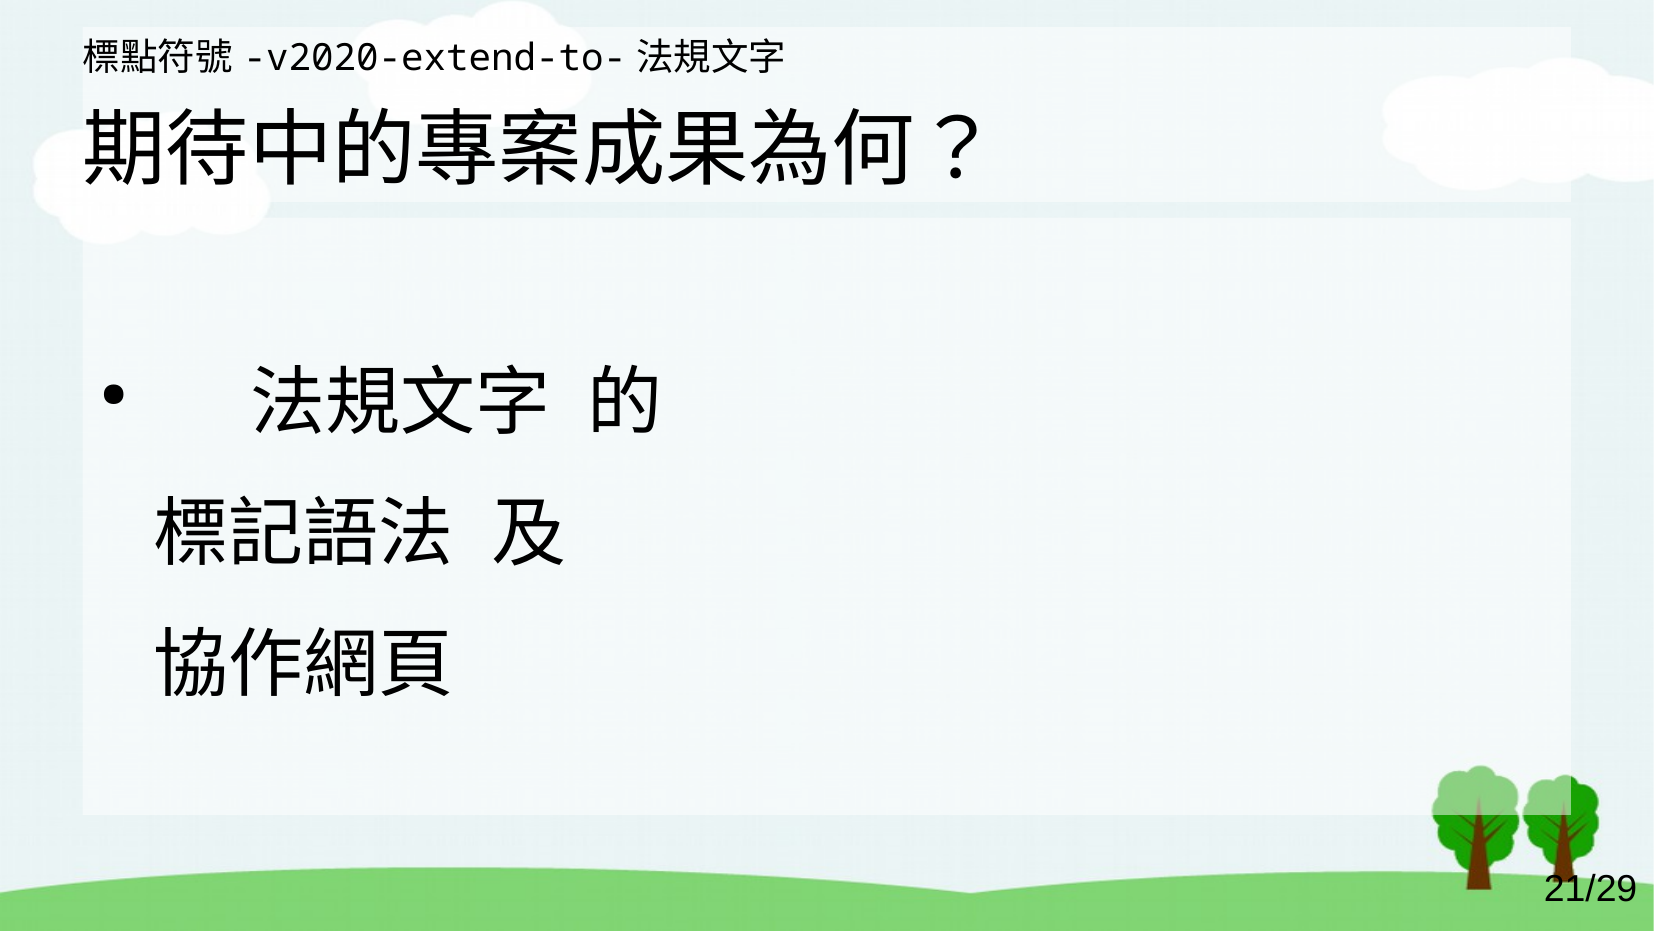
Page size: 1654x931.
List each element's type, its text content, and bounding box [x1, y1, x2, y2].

text_box <編號>/29 [1192, 860, 1653, 931]
picture [0, 0, 1654, 931]
title 標點符號-v2020-extend-to-法規文字 期待中的專案成果為何？ [82, 37, 1571, 193]
list 法規文字 的 標記語法 及 協作網頁 [82, 217, 1571, 815]
